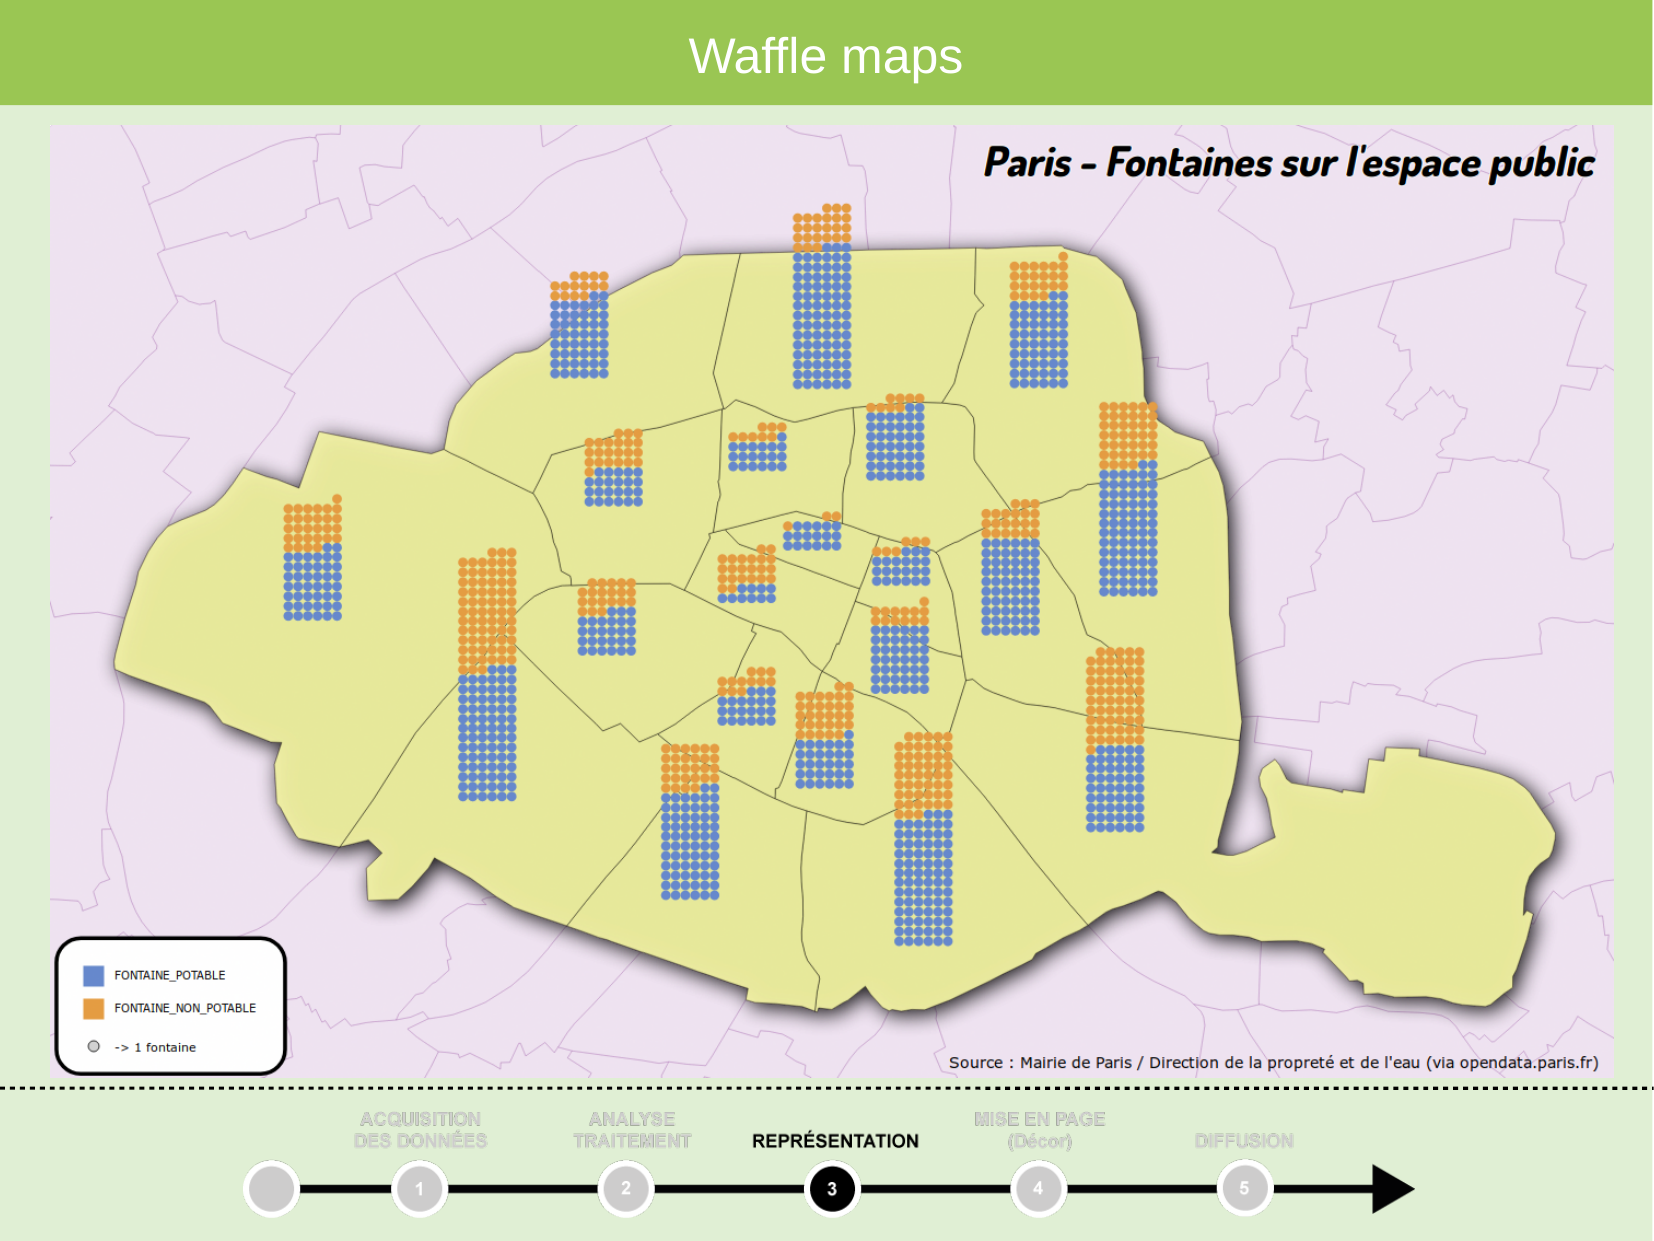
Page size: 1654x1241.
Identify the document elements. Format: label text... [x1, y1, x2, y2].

picture [243, 1109, 1415, 1218]
picture [50, 125, 1614, 1078]
text_box Waffle maps [82, 19, 1570, 88]
